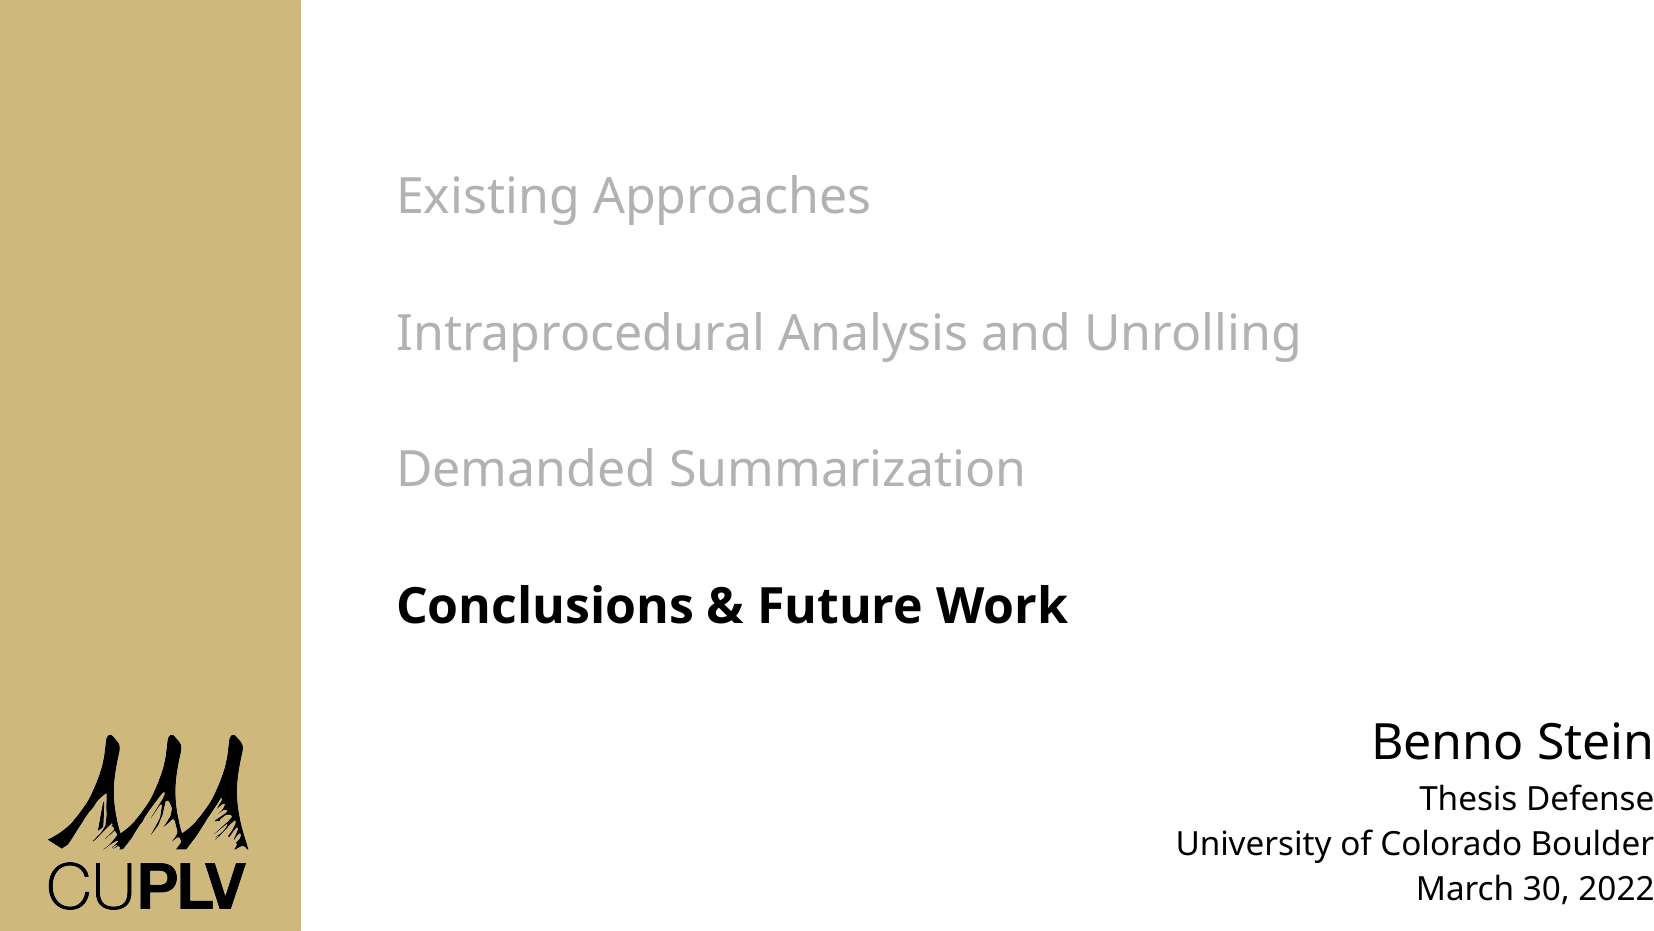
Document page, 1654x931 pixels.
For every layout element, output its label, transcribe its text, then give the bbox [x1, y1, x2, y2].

text_box Benno Stein Thesis Defense University of Colorado Boulder March 30, 2022 [1201, 706, 1629, 900]
picture [36, 707, 261, 931]
text_box [0, 0, 300, 931]
title Existing Approaches Intraprocedural Analysis and Unrolling Demanded Summarization Conclusions & Future Work [396, 38, 1559, 693]
